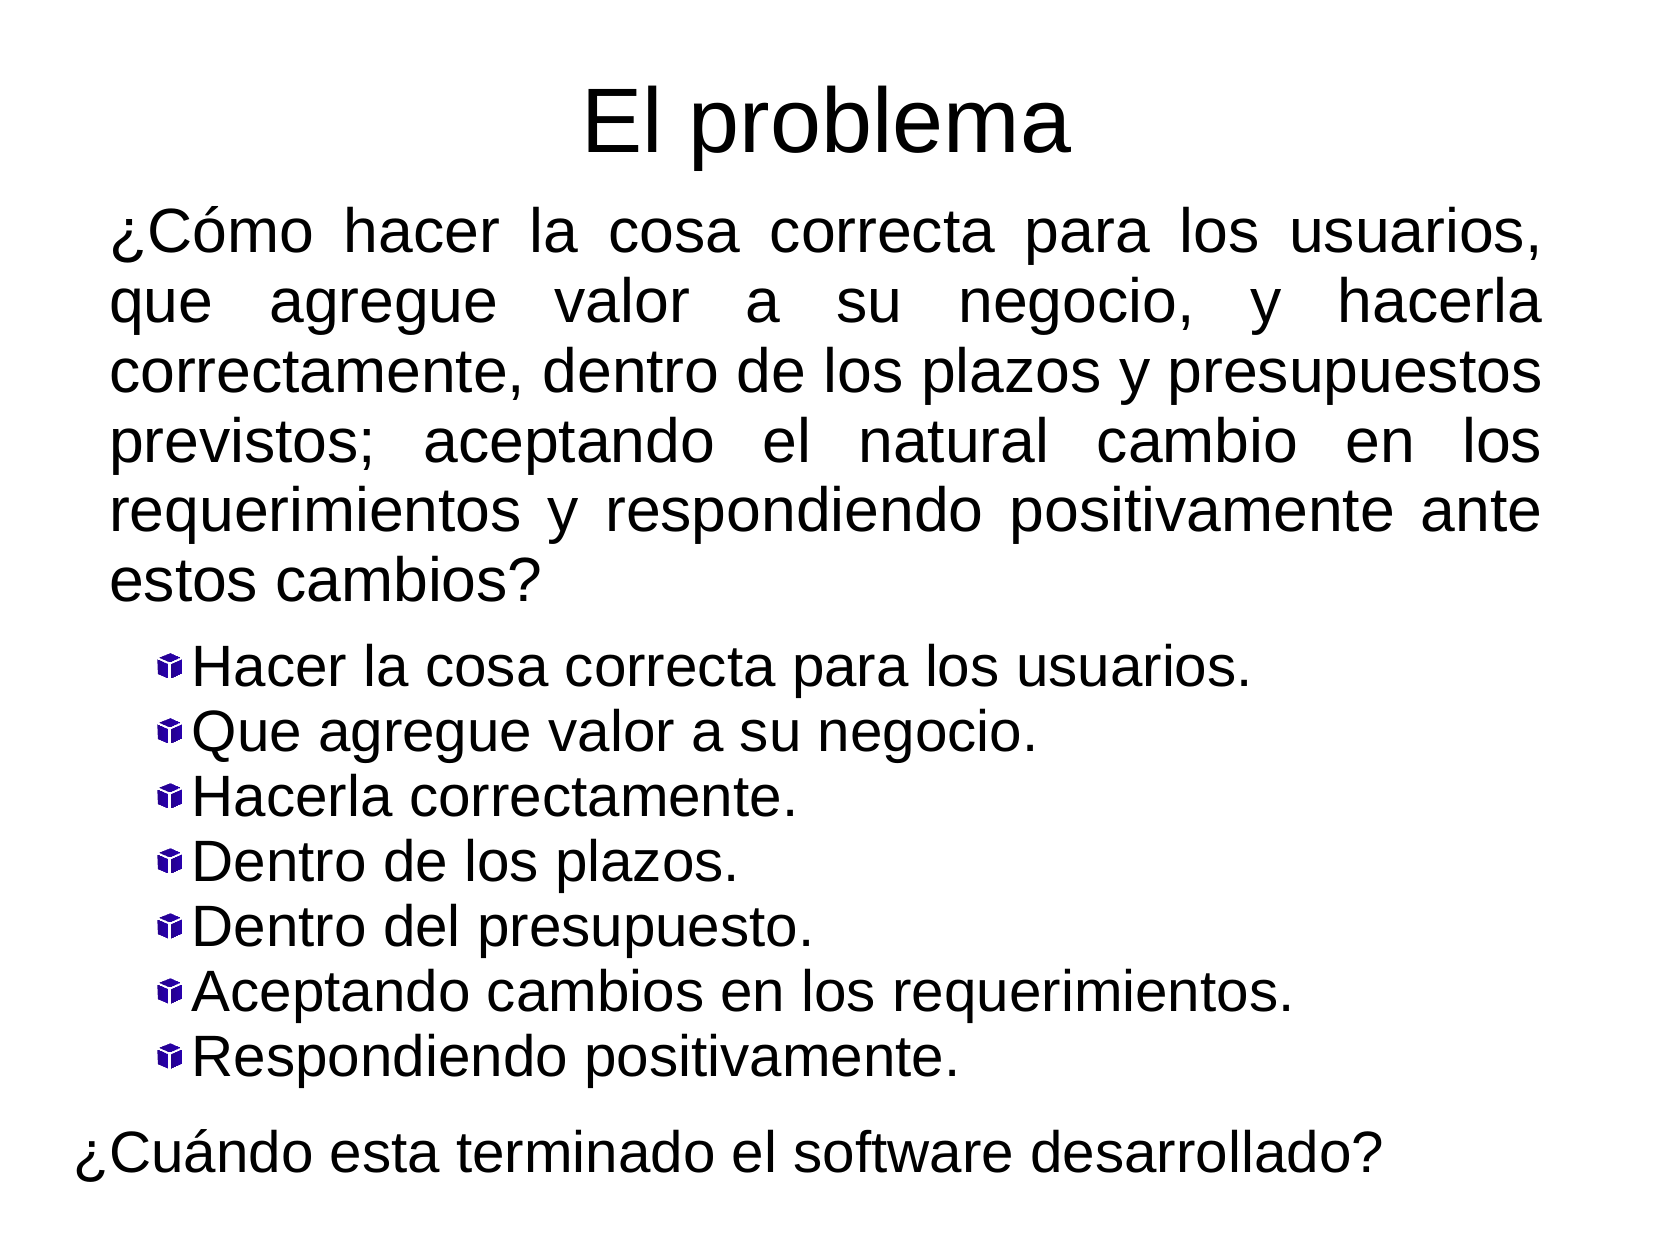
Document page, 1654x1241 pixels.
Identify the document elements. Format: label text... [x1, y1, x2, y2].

text_box ¿Cuándo esta terminado el software desarrollado? [59, 1112, 1489, 1193]
text_box Hacer la cosa correcta para los usuarios. Que agregue valor a su negocio. Hacerla correctamente. Dentro de los plazos. Dentro del presupuesto. Aceptando cambios en los requerimientos. Respondiendo positivamente. [141, 625, 1642, 1098]
text_box ¿Cómo hacer la cosa correcta para los usuarios, que agregue valor a su negocio, y hacerla correctamente, dentro de los plazos y presupuestos previstos; aceptando el natural cambio en los requerimientos y respondiendo positivamente ante estos cambios? [94, 188, 1560, 626]
title El problema [82, 17, 1571, 225]
